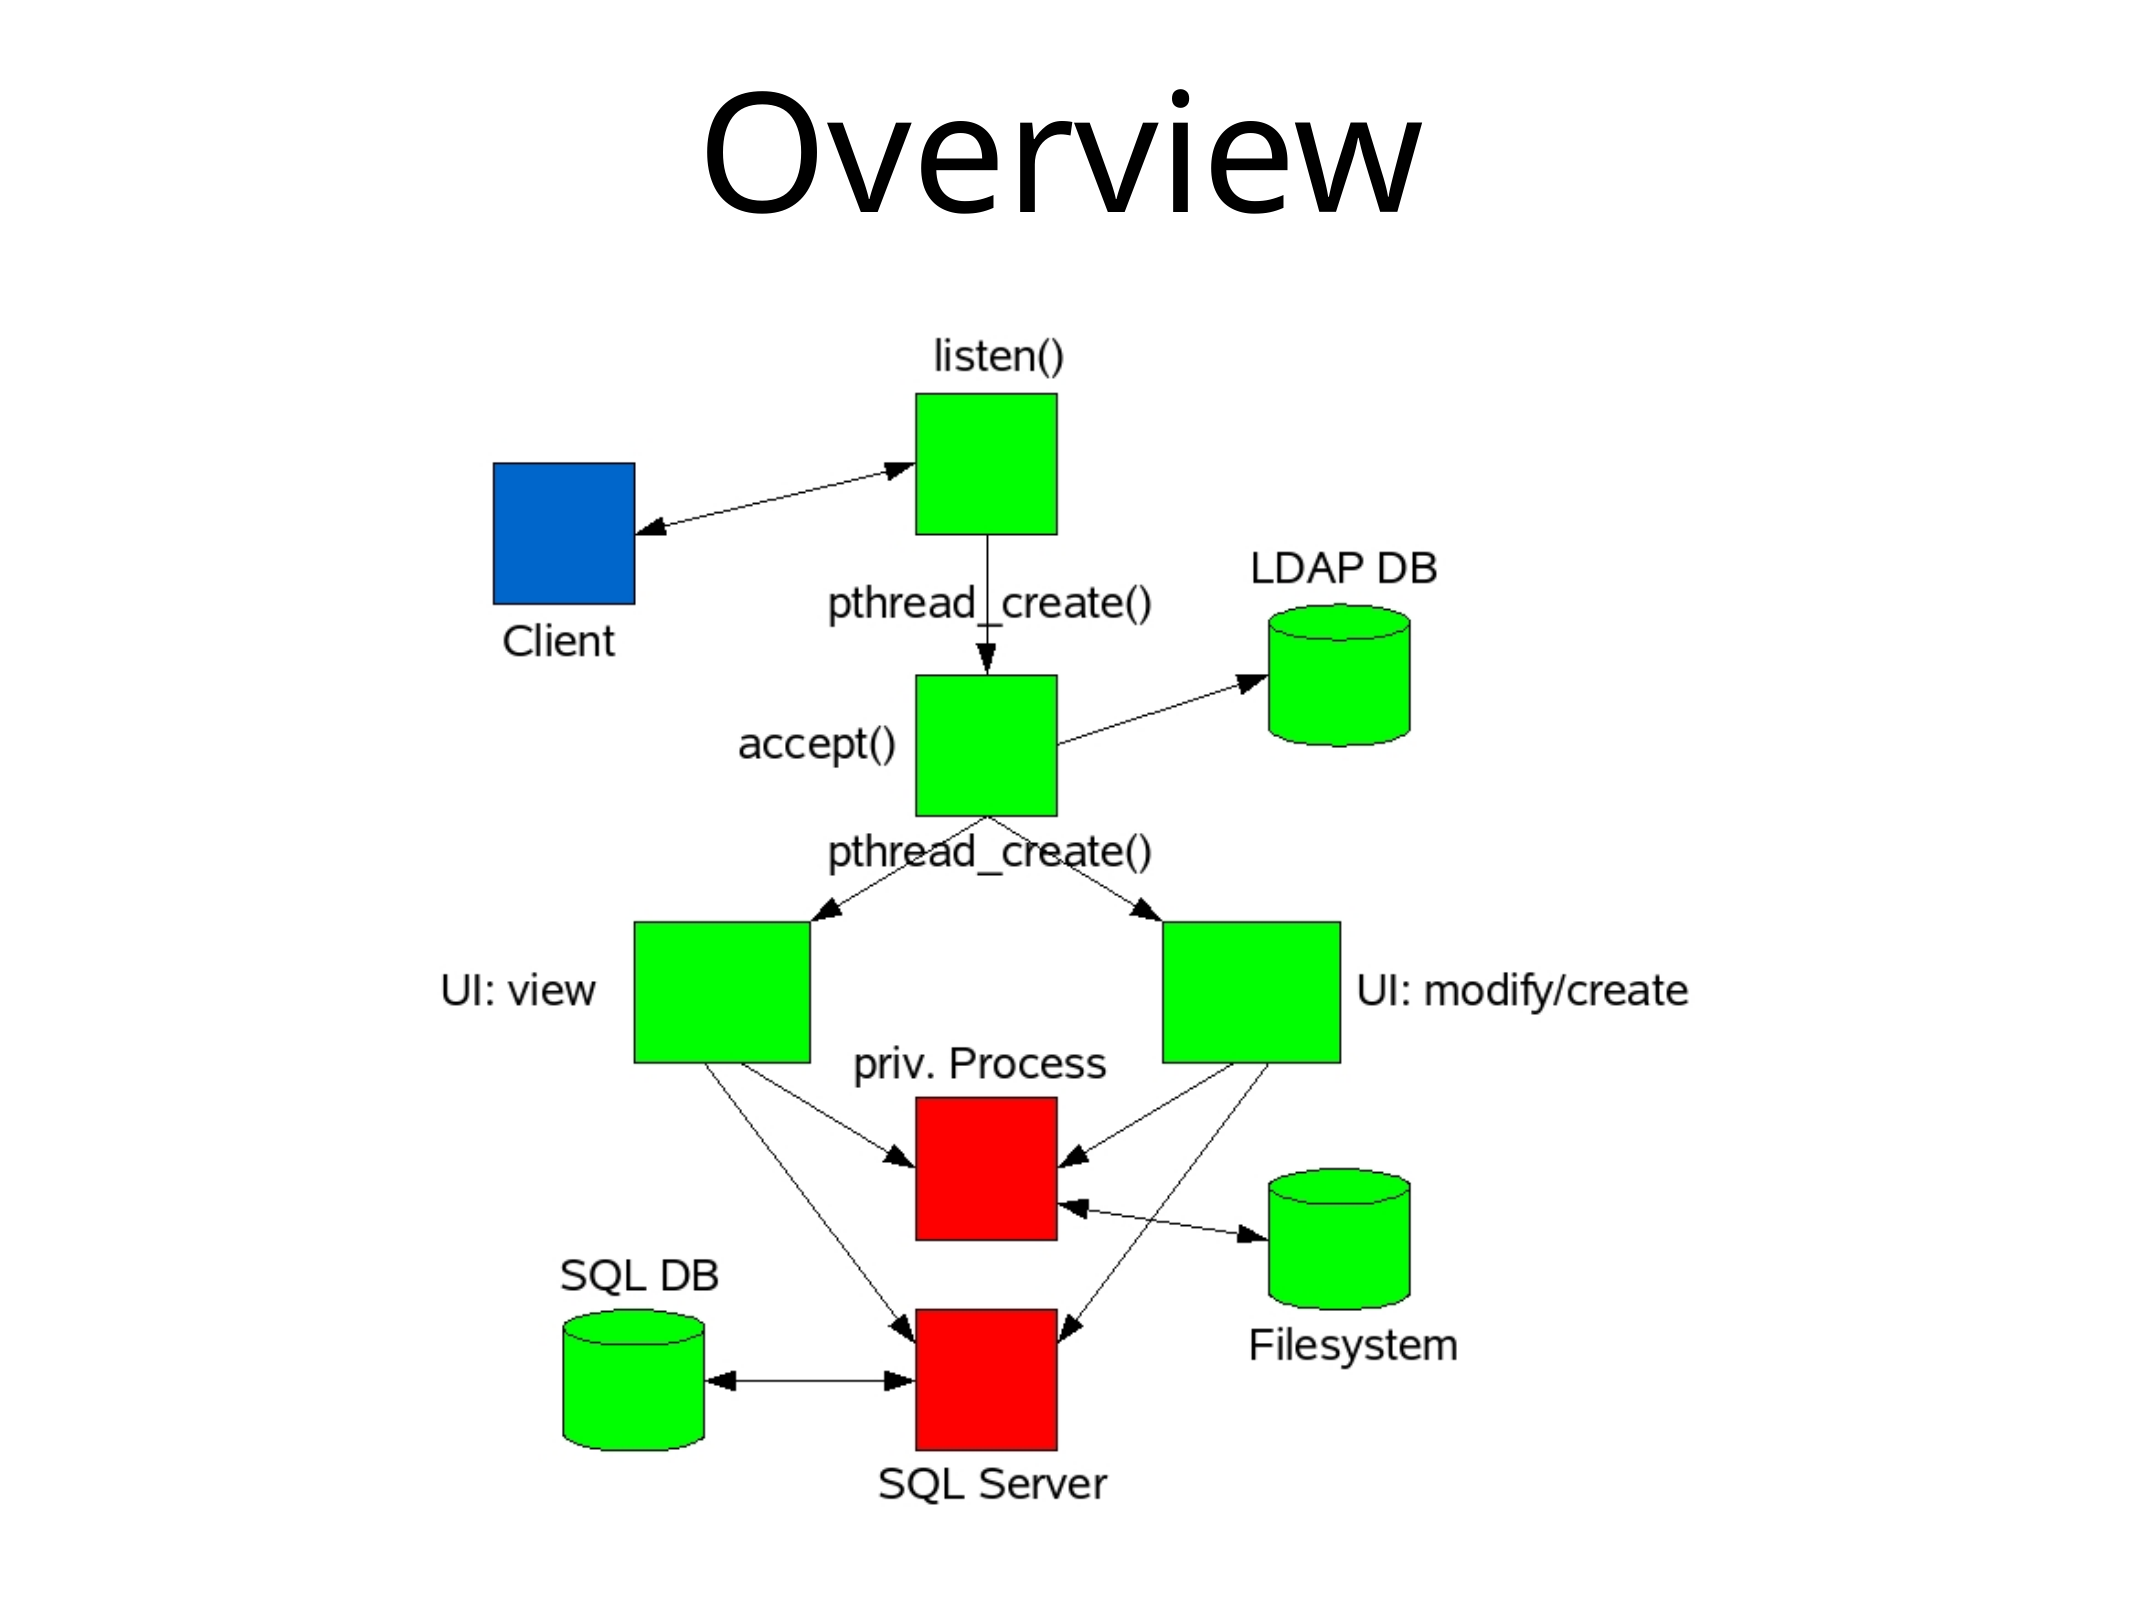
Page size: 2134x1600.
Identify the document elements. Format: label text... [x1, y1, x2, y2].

picture [422, 322, 1711, 1523]
title Overview [202, 29, 1920, 266]
